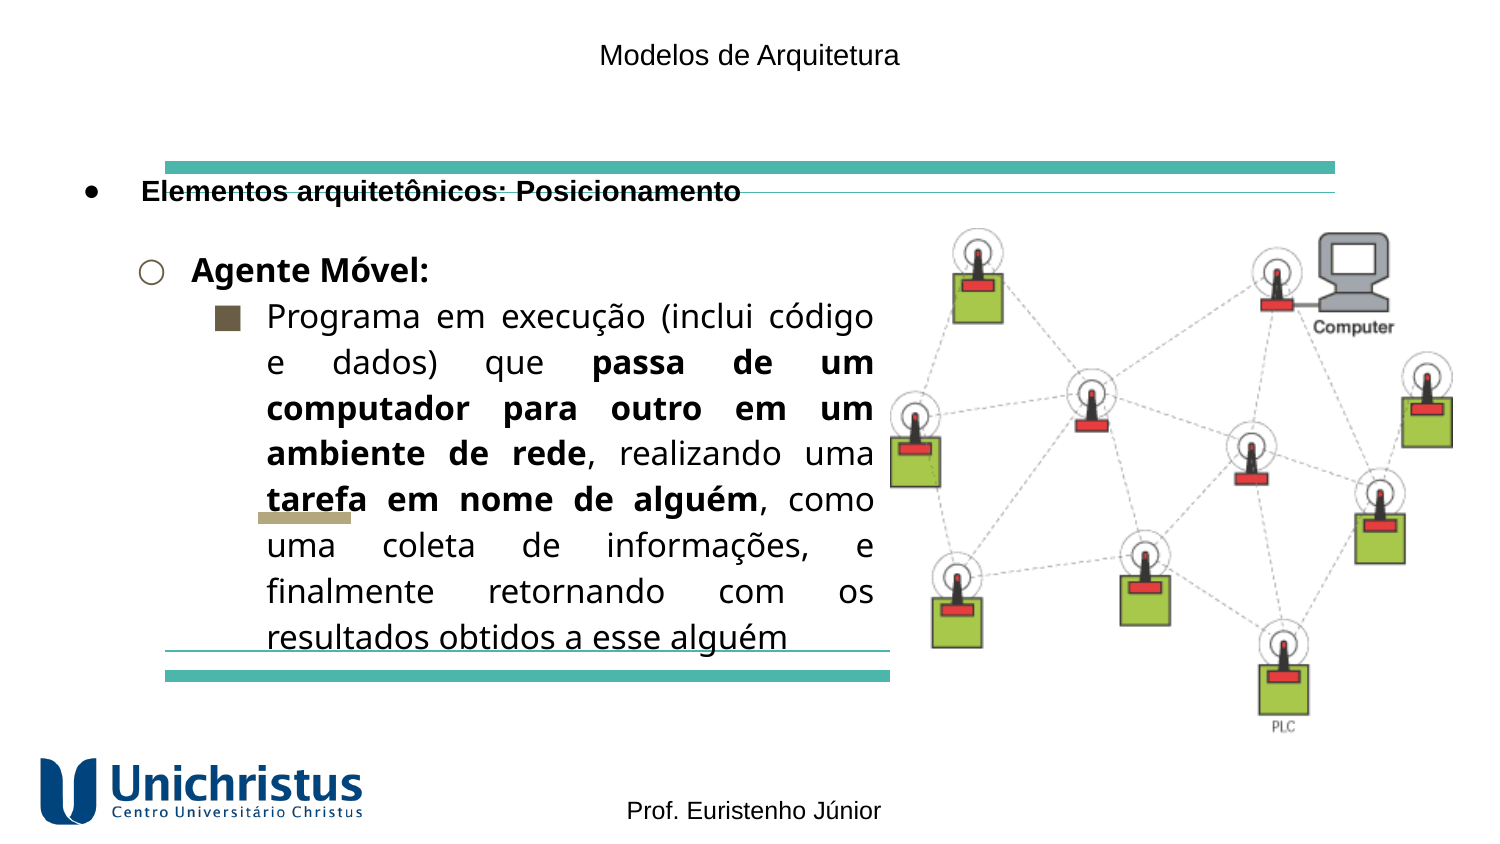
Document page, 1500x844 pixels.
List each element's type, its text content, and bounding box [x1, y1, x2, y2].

title Modelos de Arquitetura [51, 20, 1449, 137]
list Elementos arquitetônicos: Posicionamento [51, 152, 1449, 228]
picture [35, 754, 367, 827]
text_box Agente Móvel: Programa em execução (inclui código e dados) que passa de um computador para outro em um ambiente de rede, realizando uma tarefa em nome de alguém, como uma coleta de informações, e finalmente retornando com os resultados obtidos a esse alguém [26, 228, 891, 364]
picture [890, 228, 1453, 738]
list Elementos arquitetônicos: Posicionamento [51, 364, 1449, 750]
